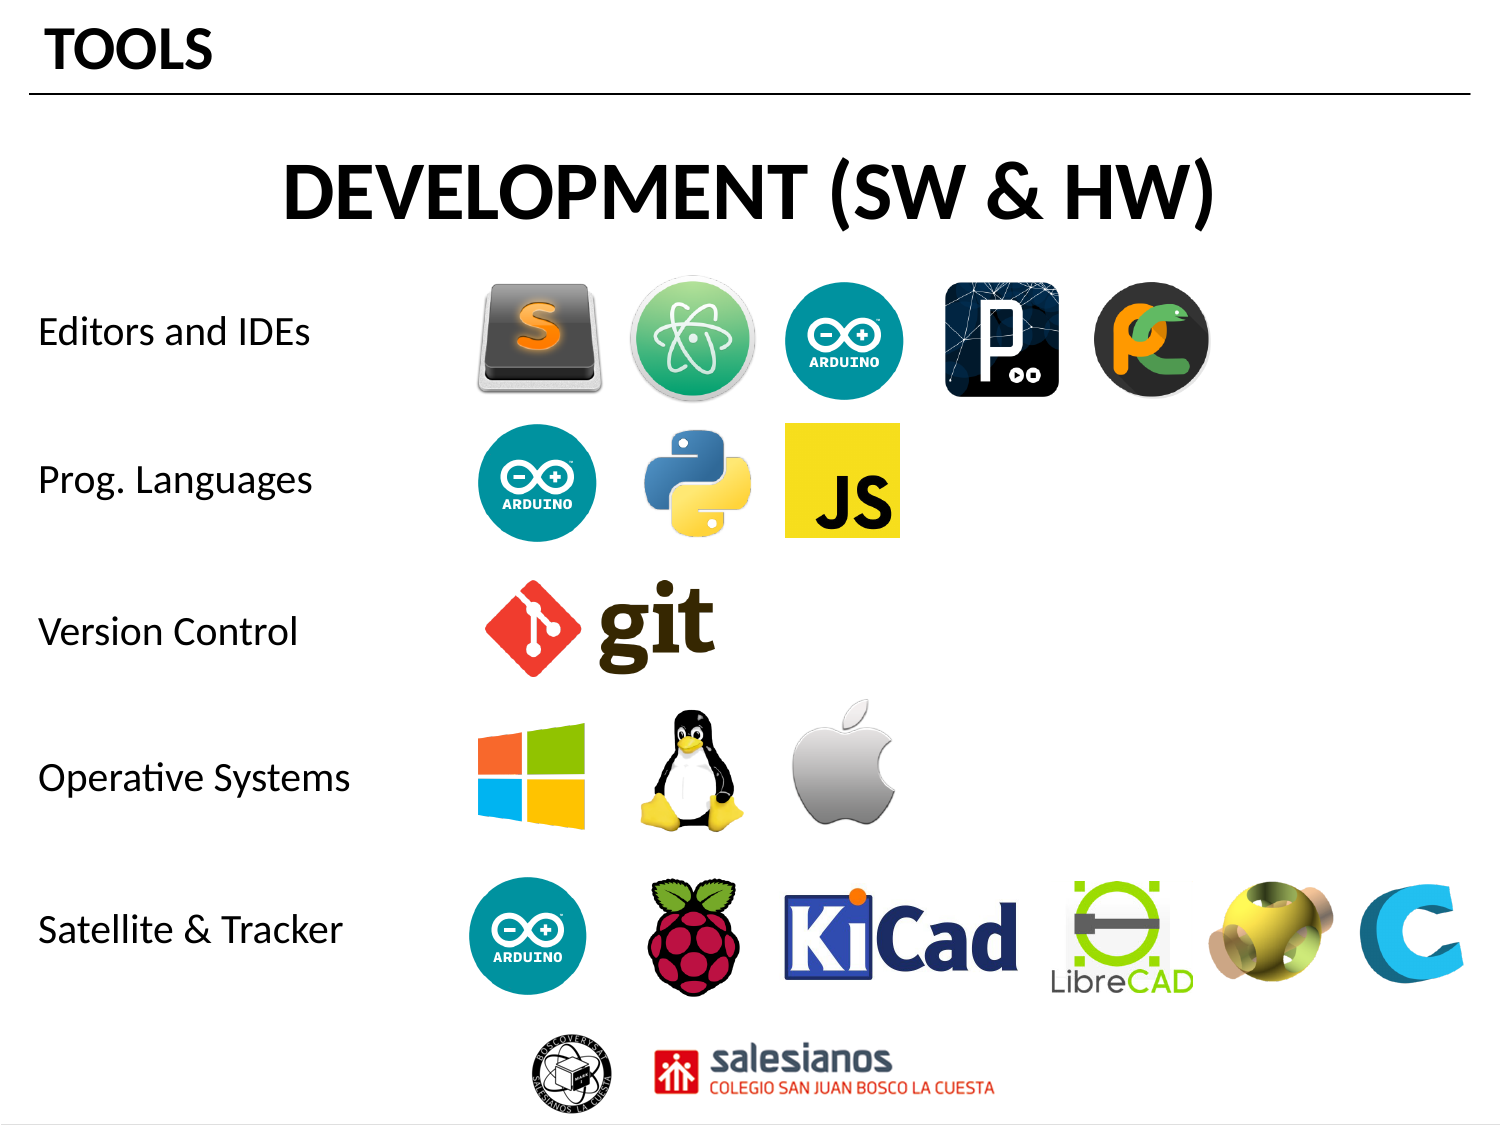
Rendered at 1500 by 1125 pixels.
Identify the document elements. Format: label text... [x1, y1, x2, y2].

text_box Operative Systems [23, 742, 478, 808]
text_box DEVELOPMENT (SW & HW) [35, 128, 1465, 244]
text_box Prog. Languages [23, 444, 471, 510]
text_box Satellite & Tracker [23, 894, 462, 960]
text_box Version Control [23, 596, 485, 662]
picture [0, 0, 1500, 1125]
text_box TOOLS [29, 0, 1472, 90]
text_box Editors and IDEs [23, 296, 474, 362]
